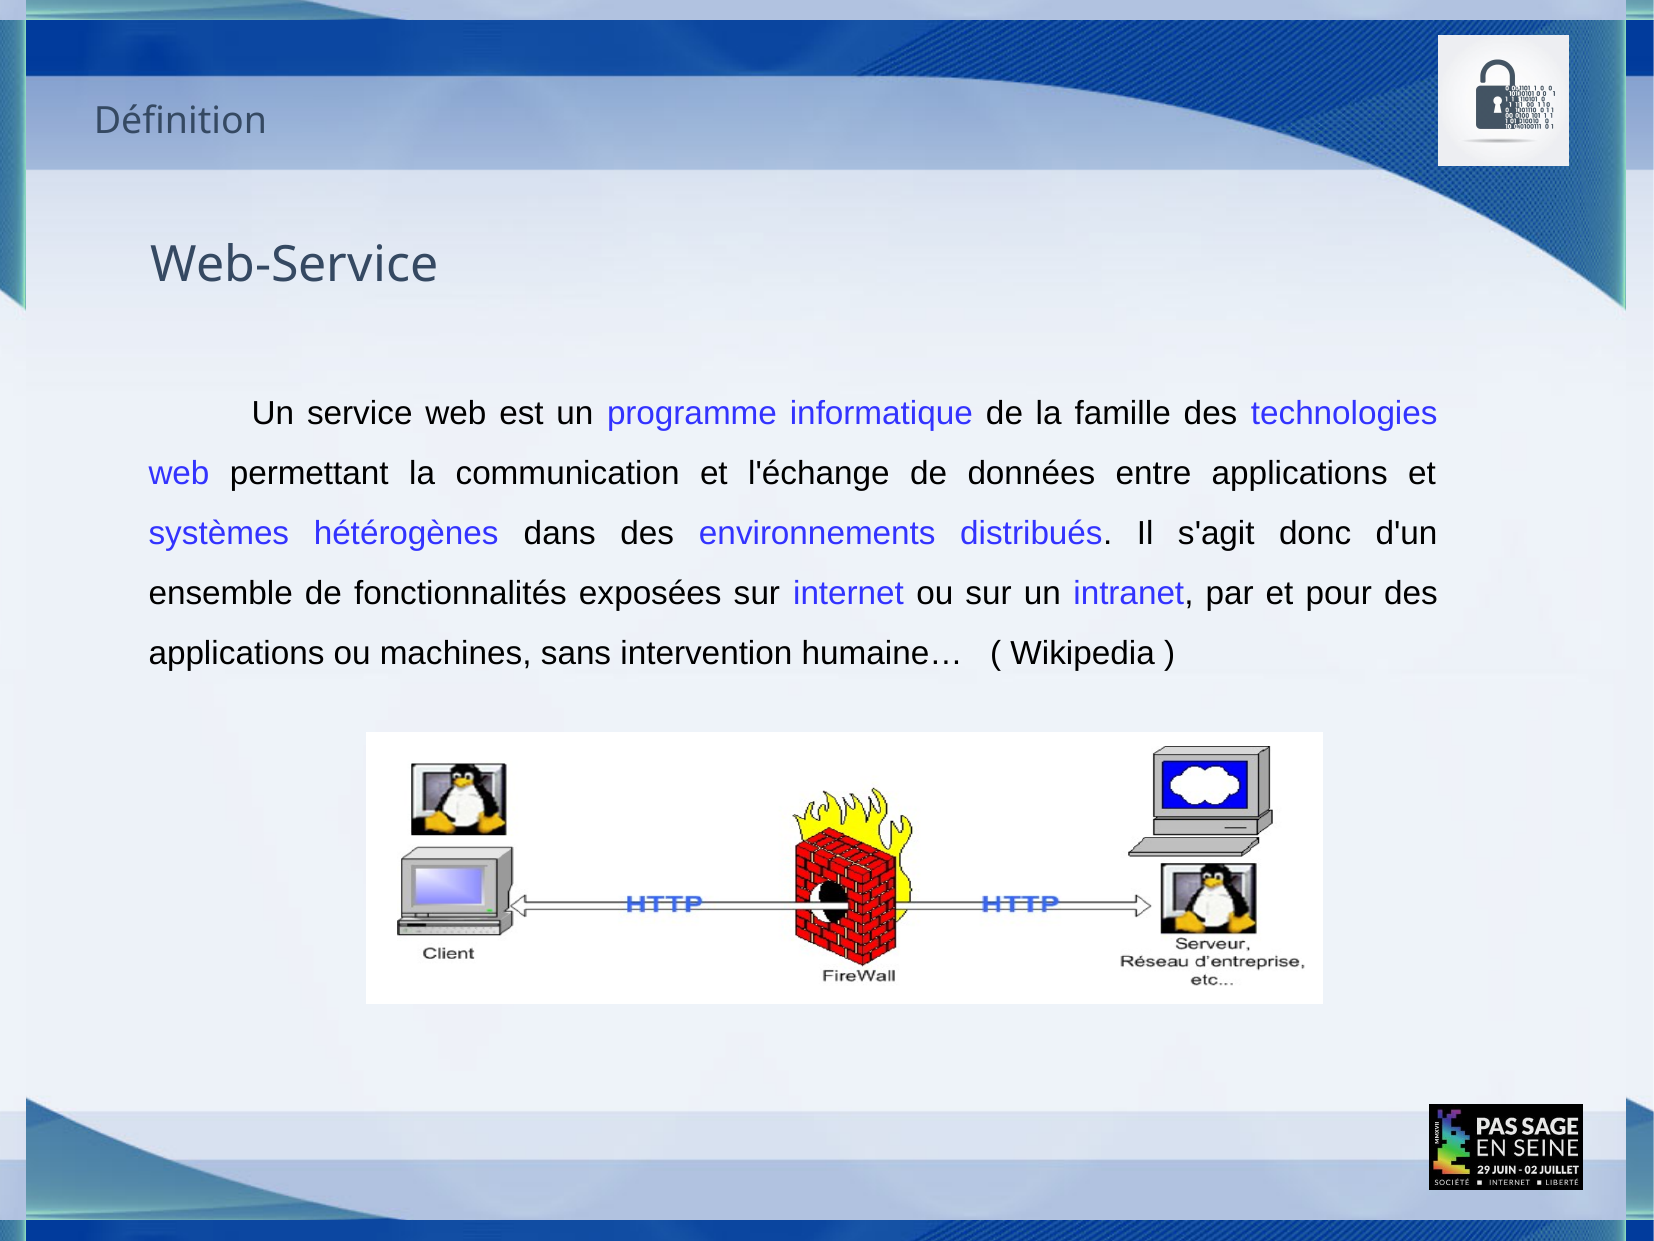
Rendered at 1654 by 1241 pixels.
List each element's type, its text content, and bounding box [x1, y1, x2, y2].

picture [0, 0, 1654, 1241]
title Définition [42, 94, 319, 144]
text_box Un service web est un programme informatique de la famille des technologies web permettant la communication et l'échange de données entre applications et systèmes hétérogènes dans des environnements distribués. Il s'agit donc d'un ensemble de fonctionnalités exposées sur internet ou sur un intranet, par et pour des applications ou machines, sans intervention humaine… ( Wikipedia ) [133, 363, 1453, 638]
title Web-Service [59, 204, 544, 319]
